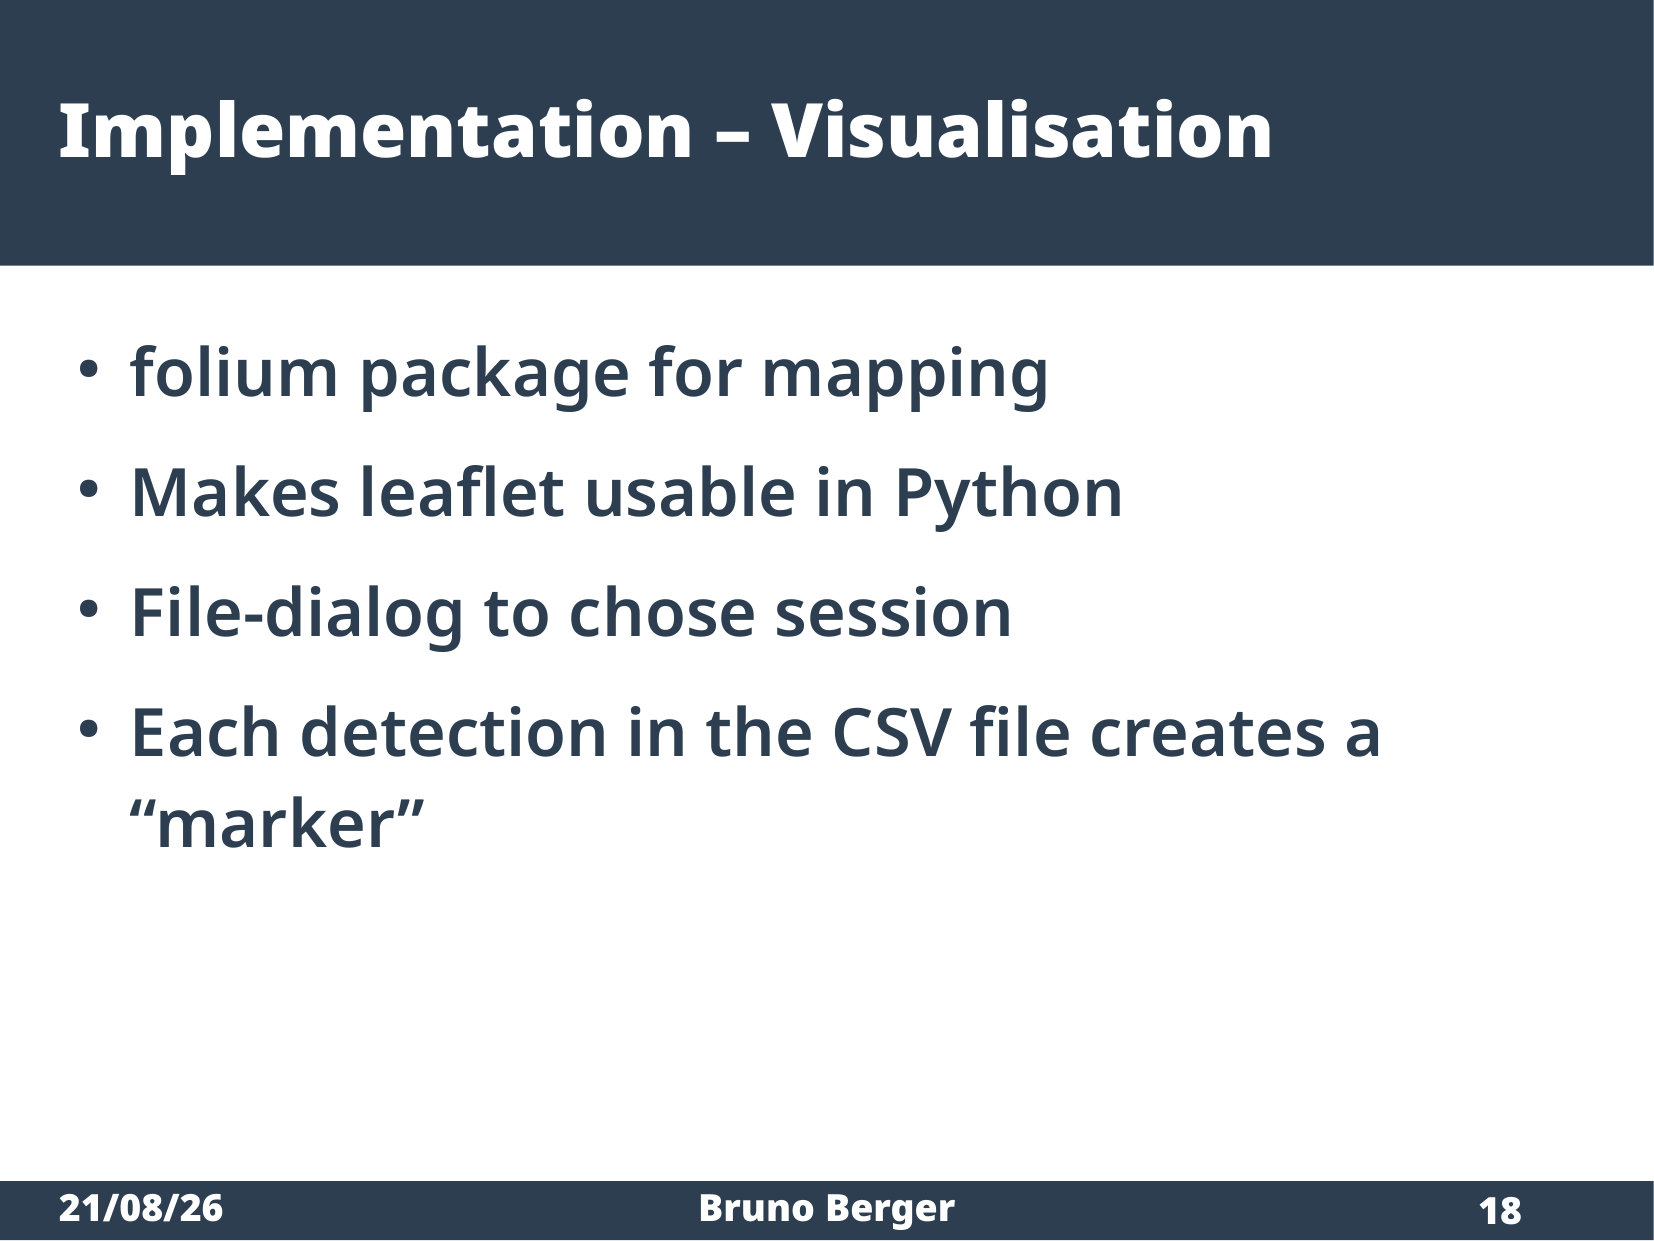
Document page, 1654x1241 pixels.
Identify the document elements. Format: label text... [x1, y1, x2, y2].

list folium package for mapping Makes leaflet usable in Python File-dialog to chose session Each detection in the CSV file creates a “marker” [59, 324, 1595, 1152]
title Implementation – Visualisation [59, 49, 1595, 207]
